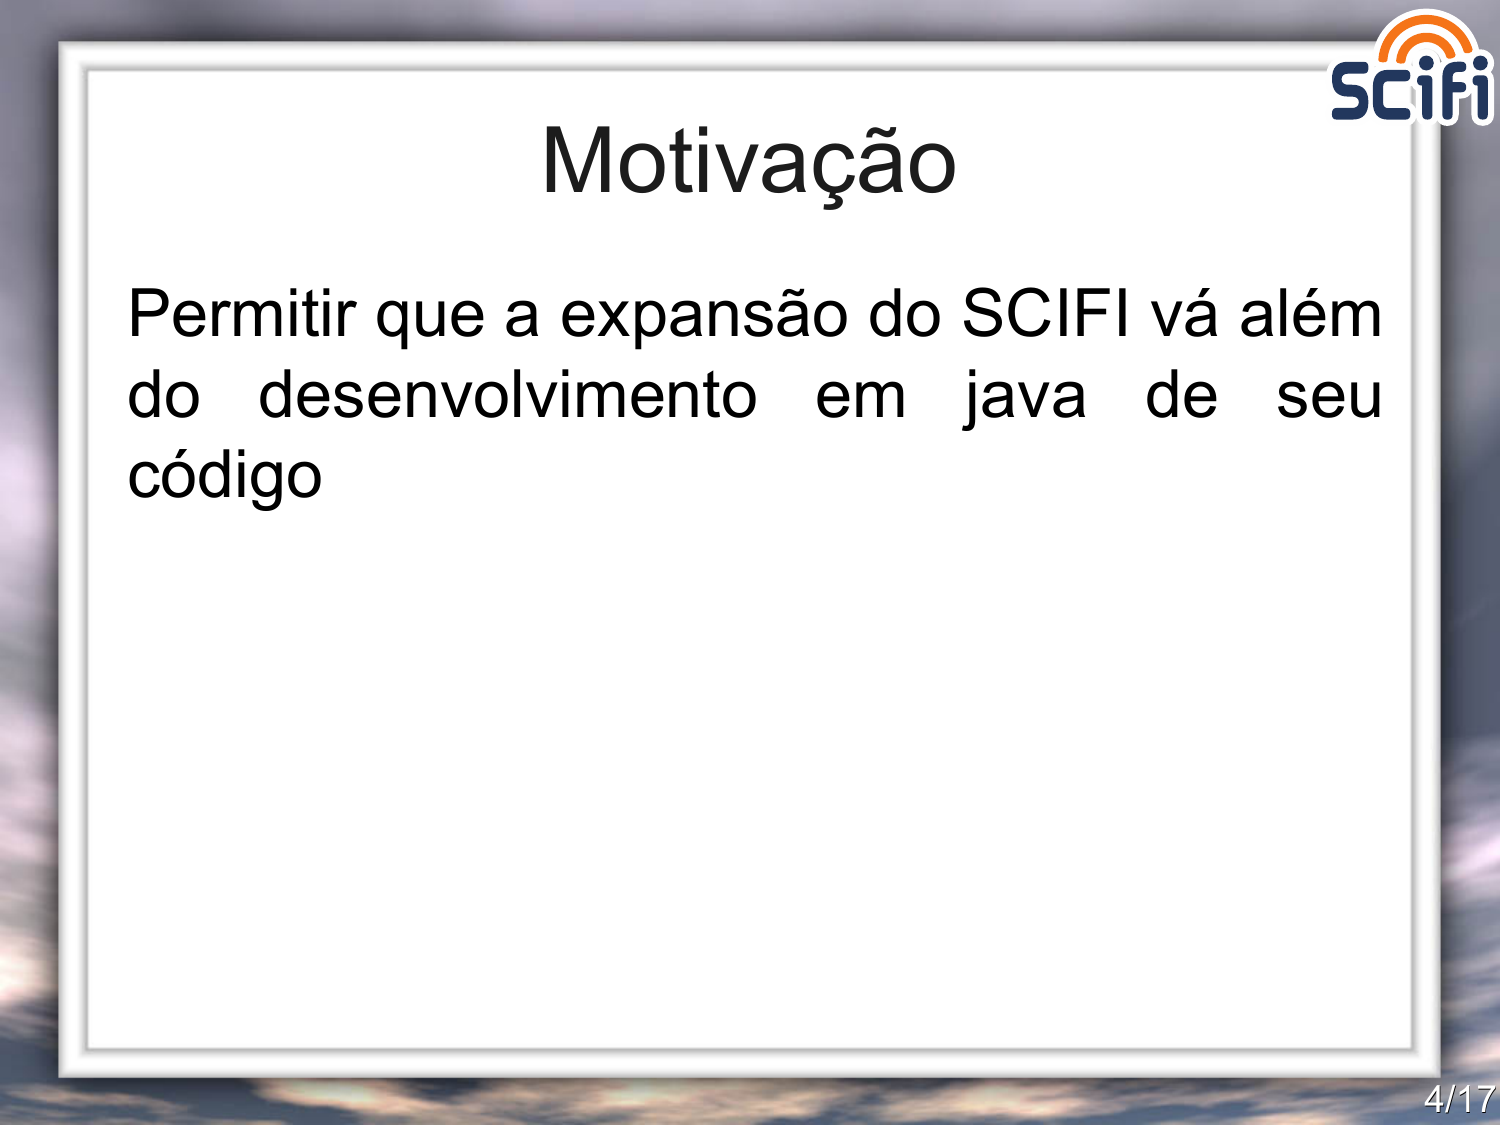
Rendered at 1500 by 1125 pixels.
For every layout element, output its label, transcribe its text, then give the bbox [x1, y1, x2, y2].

title Motivação [75, 62, 1426, 250]
picture [0, 0, 1500, 1125]
list Permitir que a expansão do SCIFI vá além do desenvolvimento em java de seu código [112, 262, 1401, 1005]
